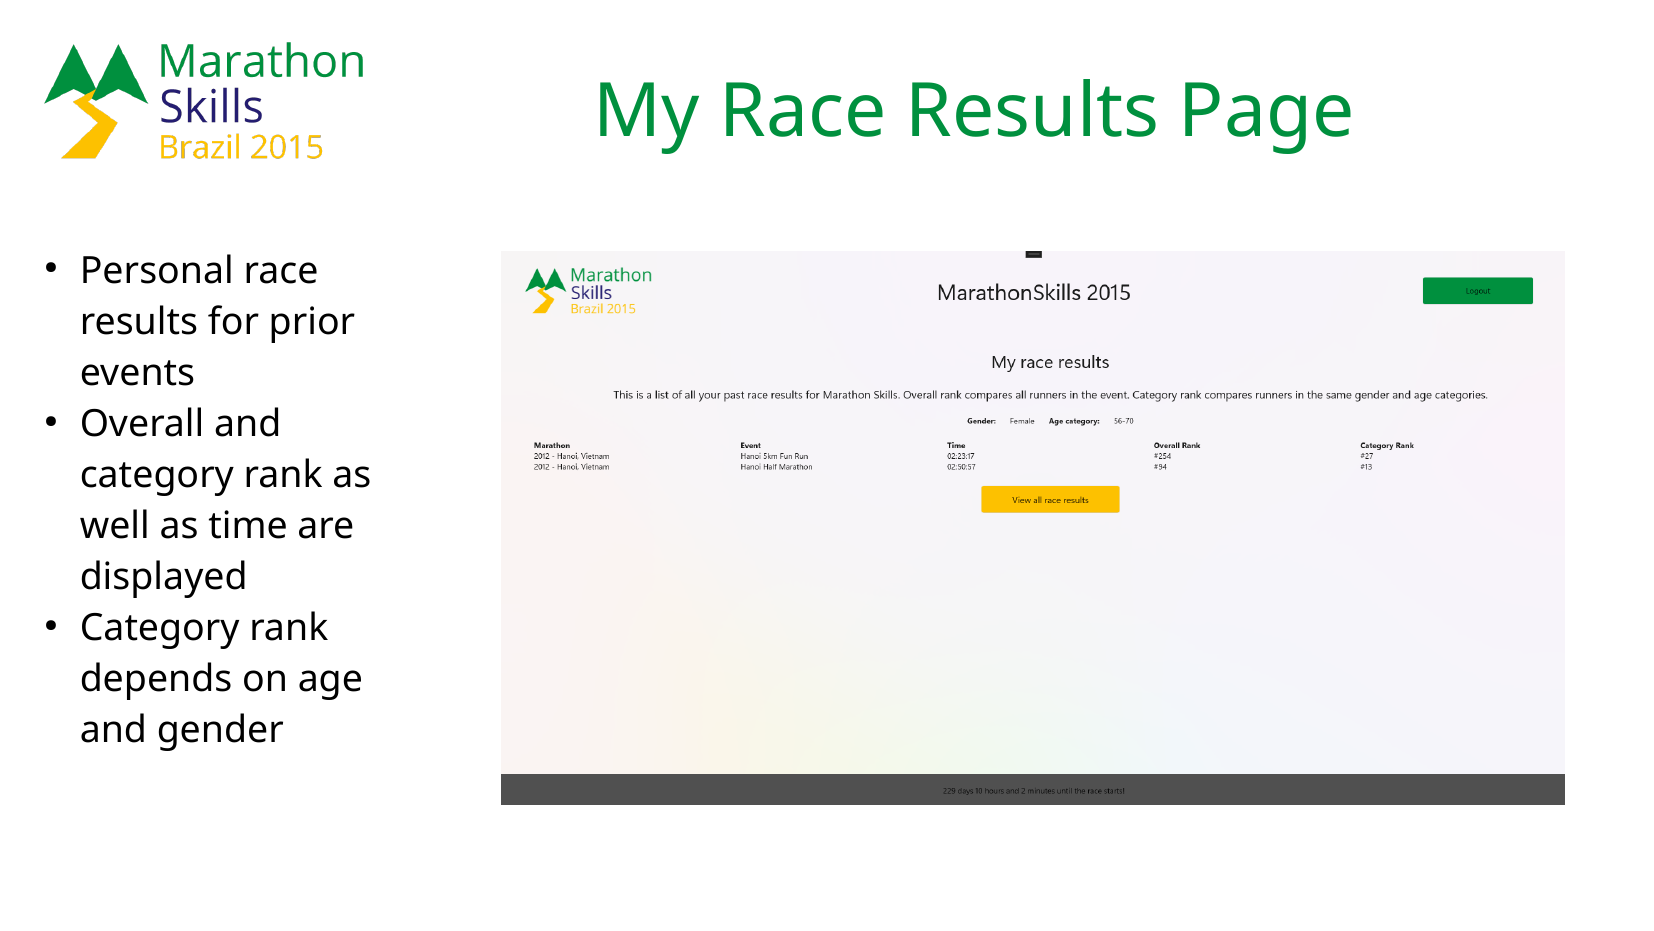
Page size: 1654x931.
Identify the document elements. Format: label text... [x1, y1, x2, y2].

title My Race Results Page [413, 29, 1536, 185]
picture [29, 29, 384, 173]
text_box Personal race results for prior events Overall and category rank as well as time are displayed Category rank depends on age and gender [29, 236, 443, 827]
picture [501, 251, 1565, 805]
